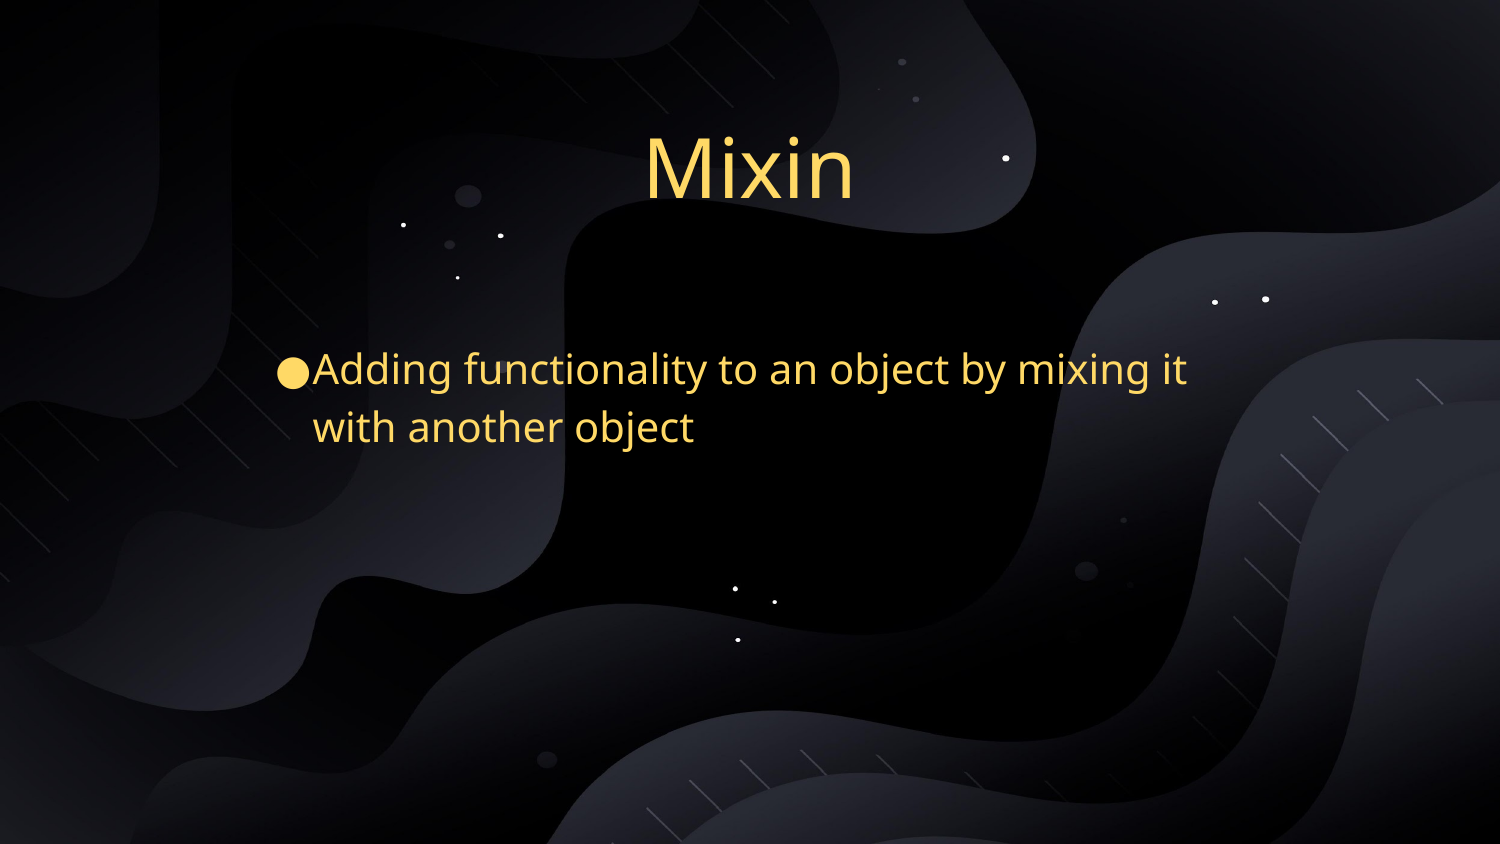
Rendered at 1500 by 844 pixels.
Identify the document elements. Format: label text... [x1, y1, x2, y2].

title Mixin [324, 69, 1176, 260]
text_box Adding functionality to an object by mixing it with another object [267, 328, 1233, 486]
picture [0, 0, 1500, 844]
